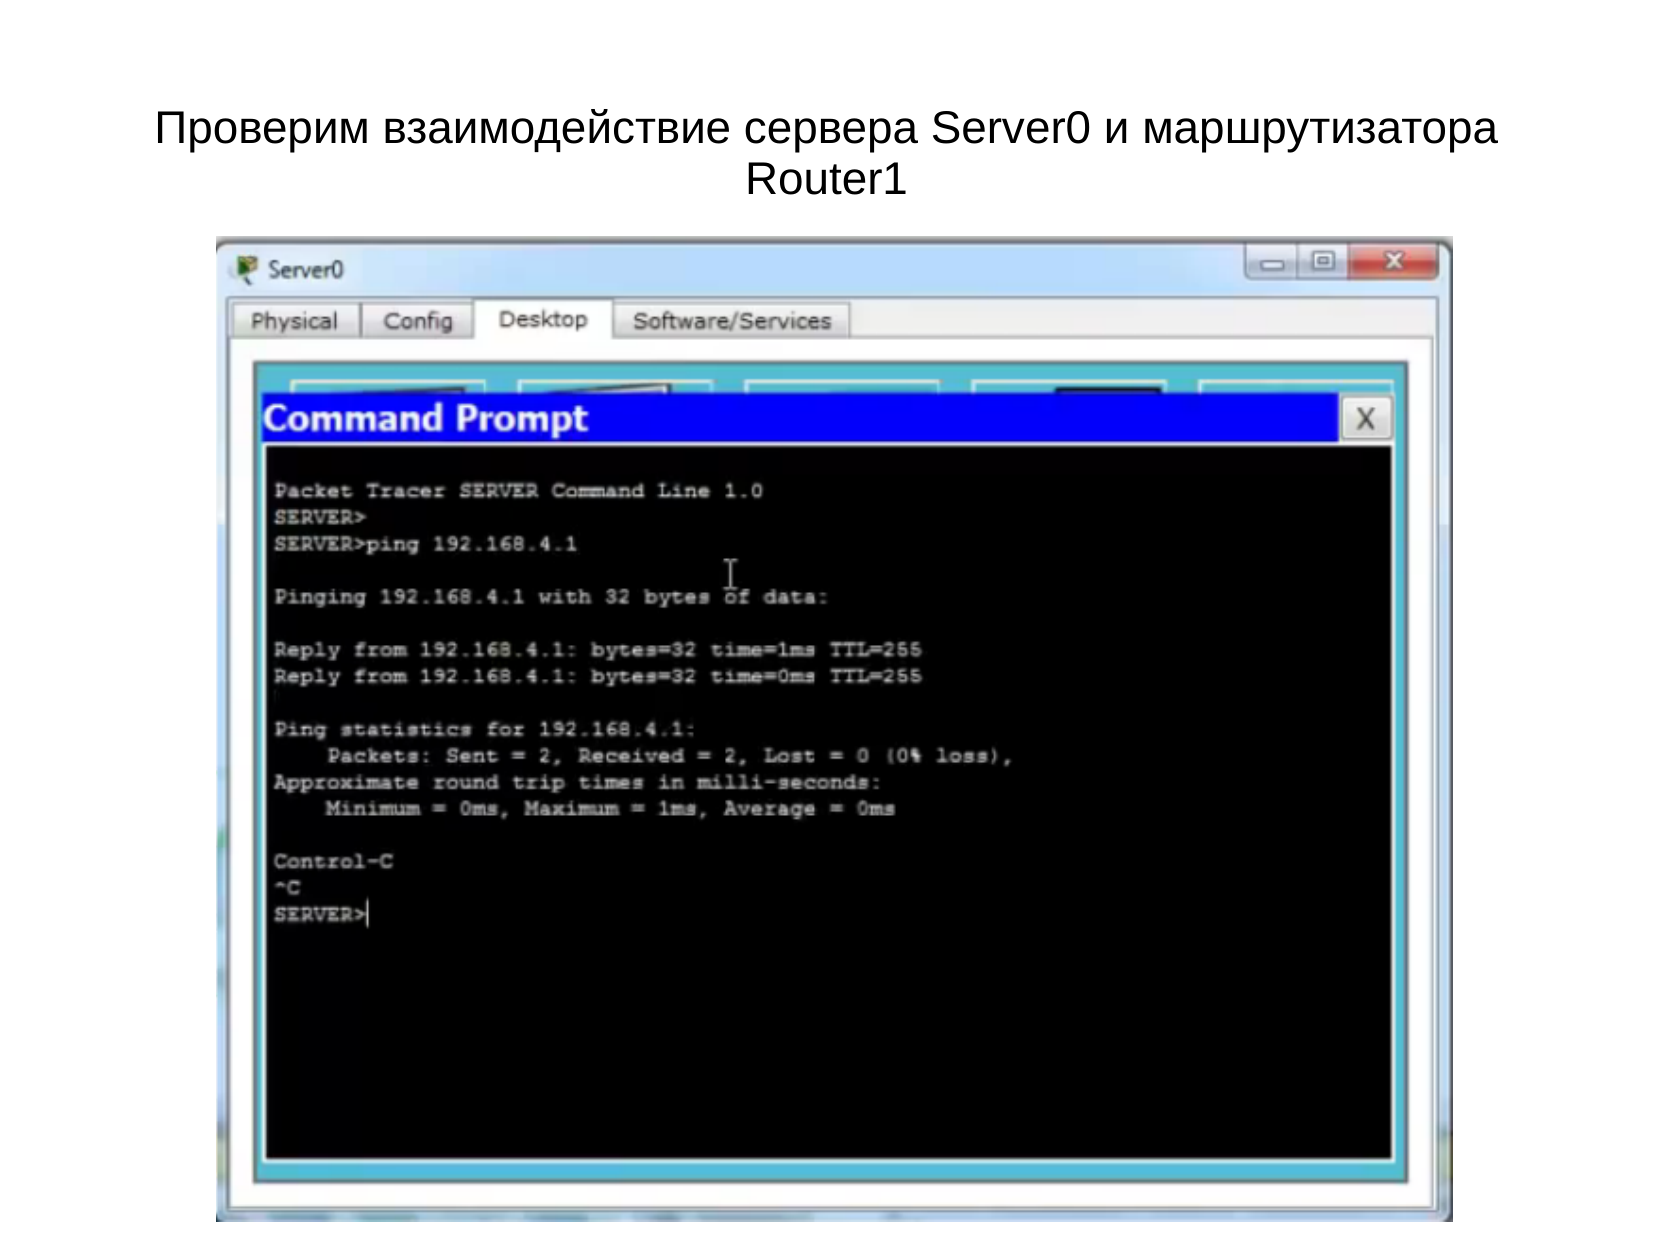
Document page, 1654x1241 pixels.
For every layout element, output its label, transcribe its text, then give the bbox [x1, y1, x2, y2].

picture [216, 236, 1453, 1222]
title Проверим взаимодействие сервера Server0 и маршрутизатора Router1 [82, 49, 1571, 257]
